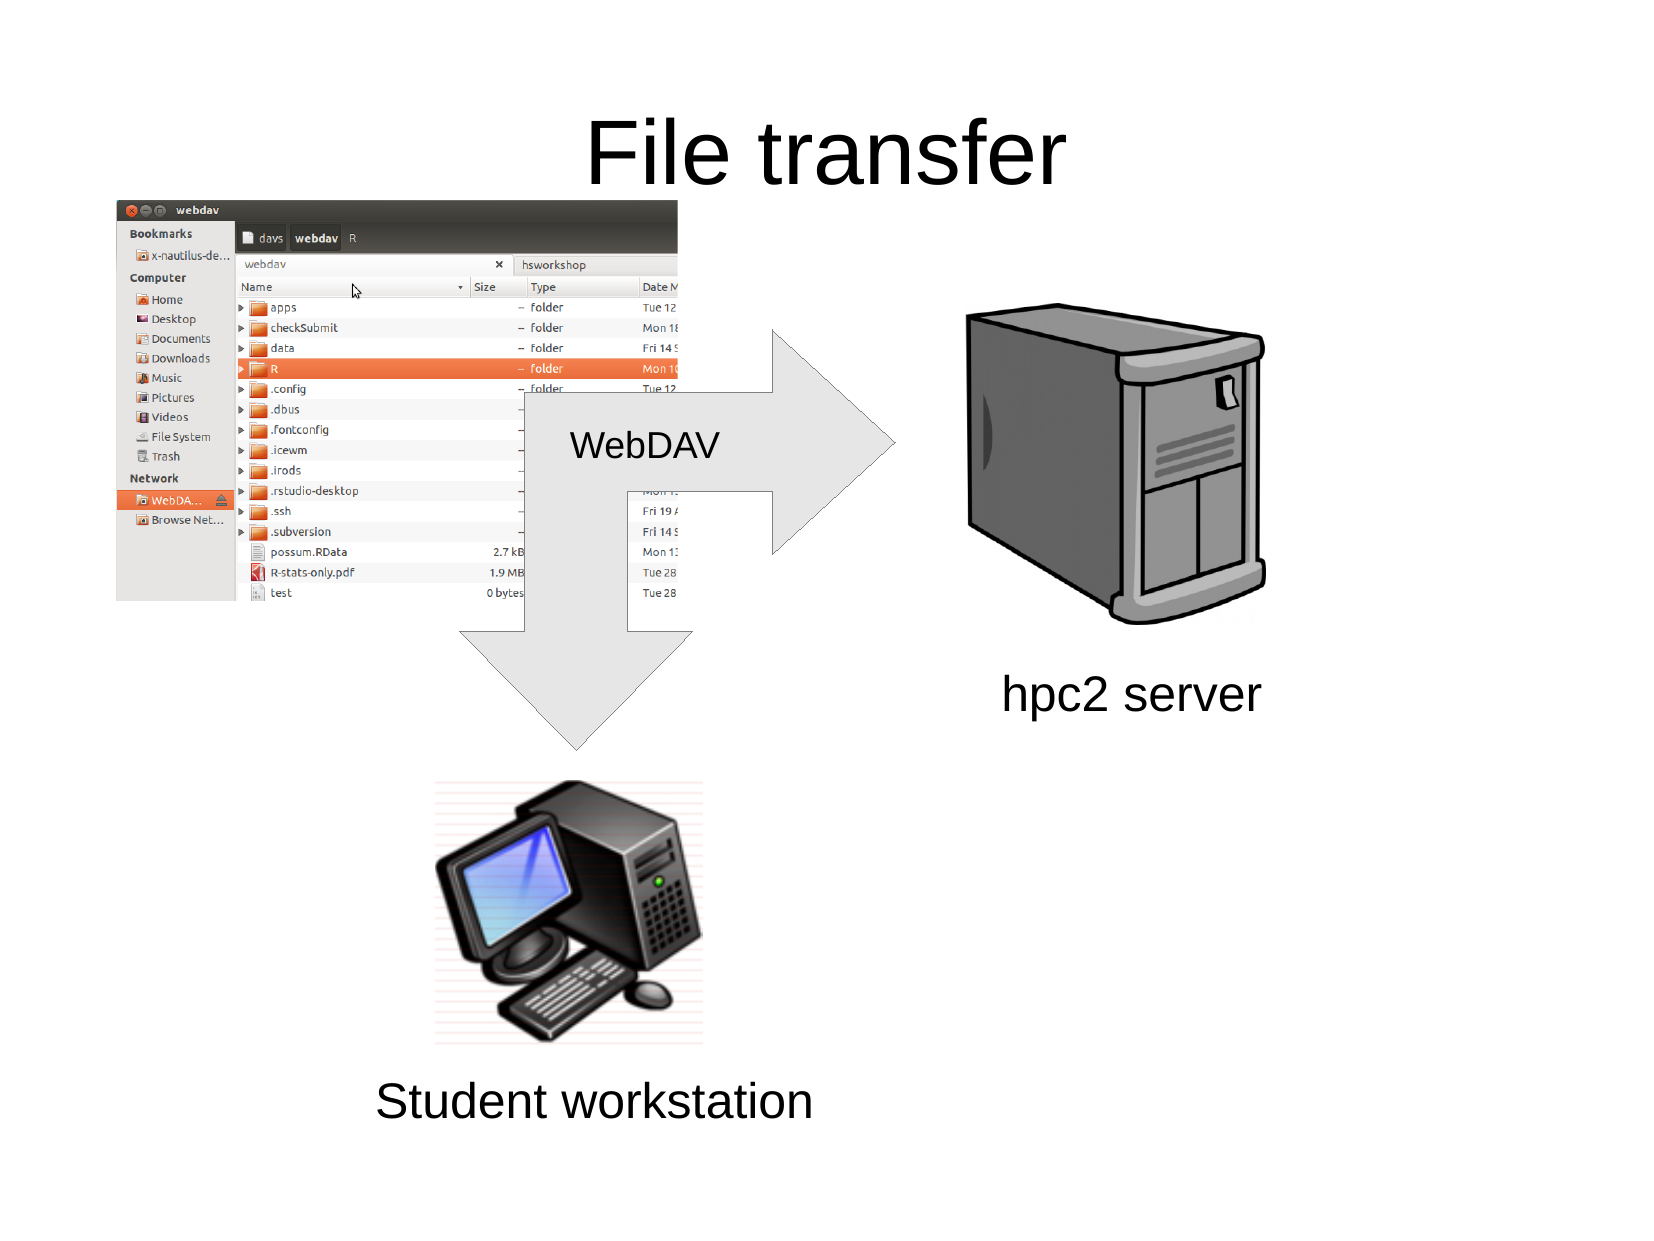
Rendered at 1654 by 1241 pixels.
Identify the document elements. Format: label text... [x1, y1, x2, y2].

picture [965, 303, 1266, 625]
picture [116, 257, 678, 601]
text_box hpc2 server [986, 658, 1278, 729]
title File transfer [82, 49, 1571, 257]
picture [435, 780, 703, 1047]
text_box WebDAV [555, 416, 736, 474]
text_box [459, 329, 896, 751]
text_box Student workstation [360, 1065, 830, 1137]
picture [628, 492, 678, 601]
